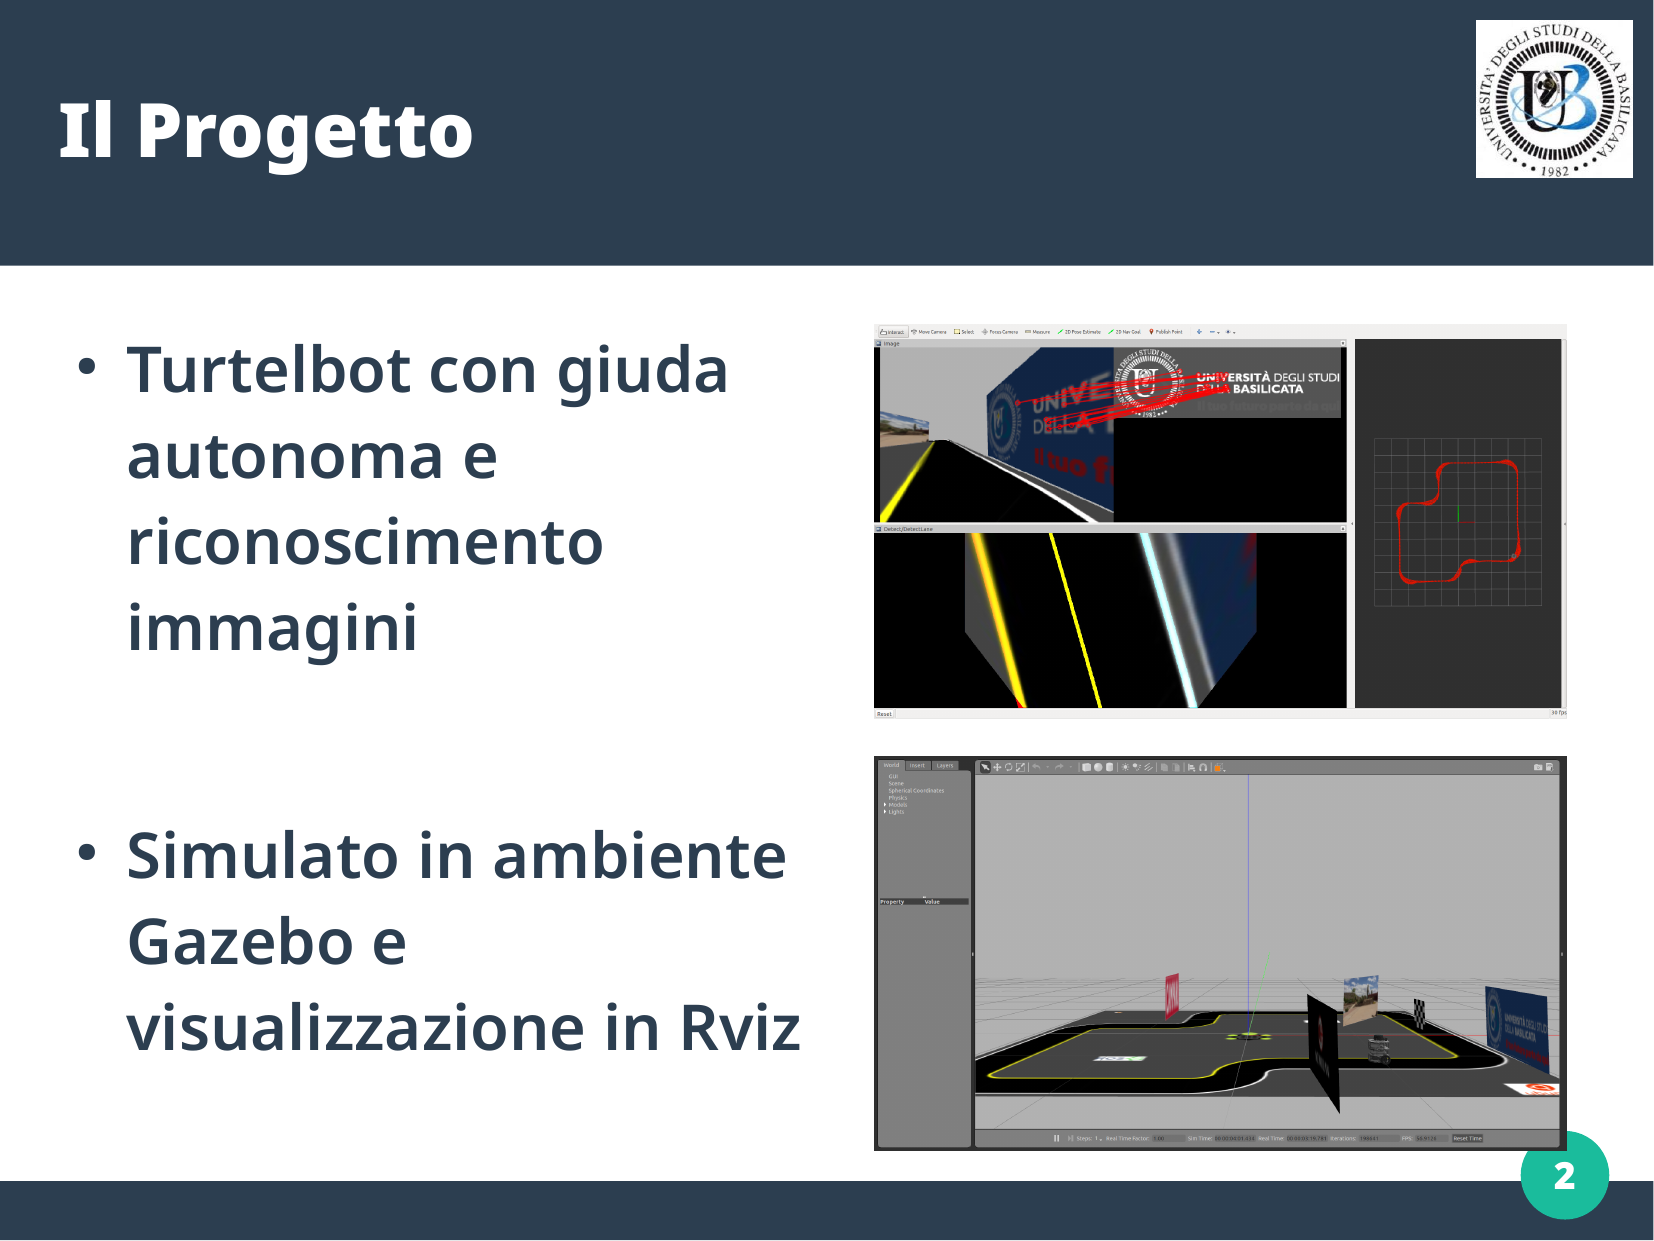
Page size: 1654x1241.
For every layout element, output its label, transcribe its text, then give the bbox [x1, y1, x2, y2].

picture [874, 324, 1567, 720]
picture [1476, 20, 1633, 178]
list Turtelbot con giuda autonoma e riconoscimento immagini Simulato in ambiente Gazebo e visualizzazione in Rviz [59, 324, 809, 1152]
picture [874, 756, 1567, 1151]
title Il Progetto [59, 49, 1595, 207]
